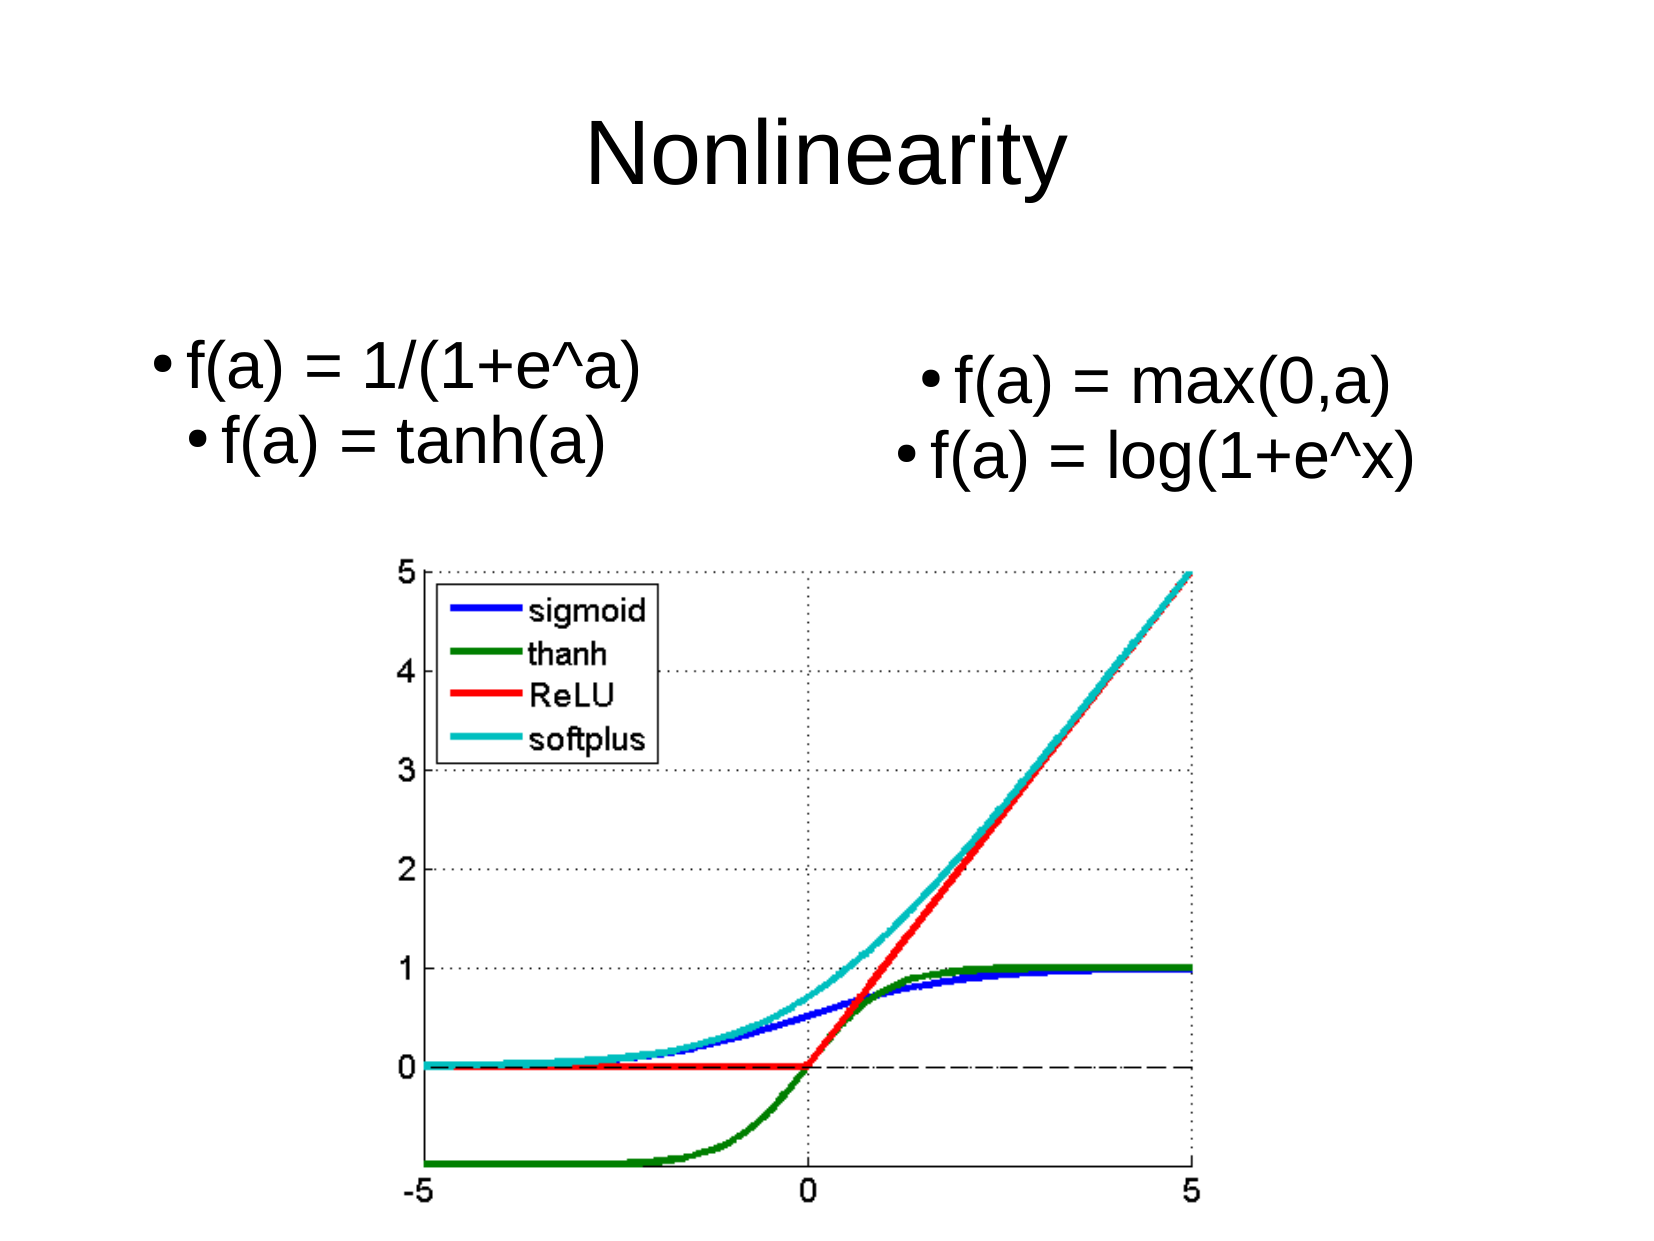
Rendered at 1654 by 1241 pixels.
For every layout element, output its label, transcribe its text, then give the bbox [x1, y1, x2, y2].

title Nonlinearity [82, 49, 1571, 257]
text_box f(a) = max(0,a) f(a) = log(1+e^x) [879, 335, 1433, 500]
picture [295, 516, 1285, 1241]
text_box f(a) = 1/(1+e^a) f(a) = tanh(a) [0, 328, 816, 553]
